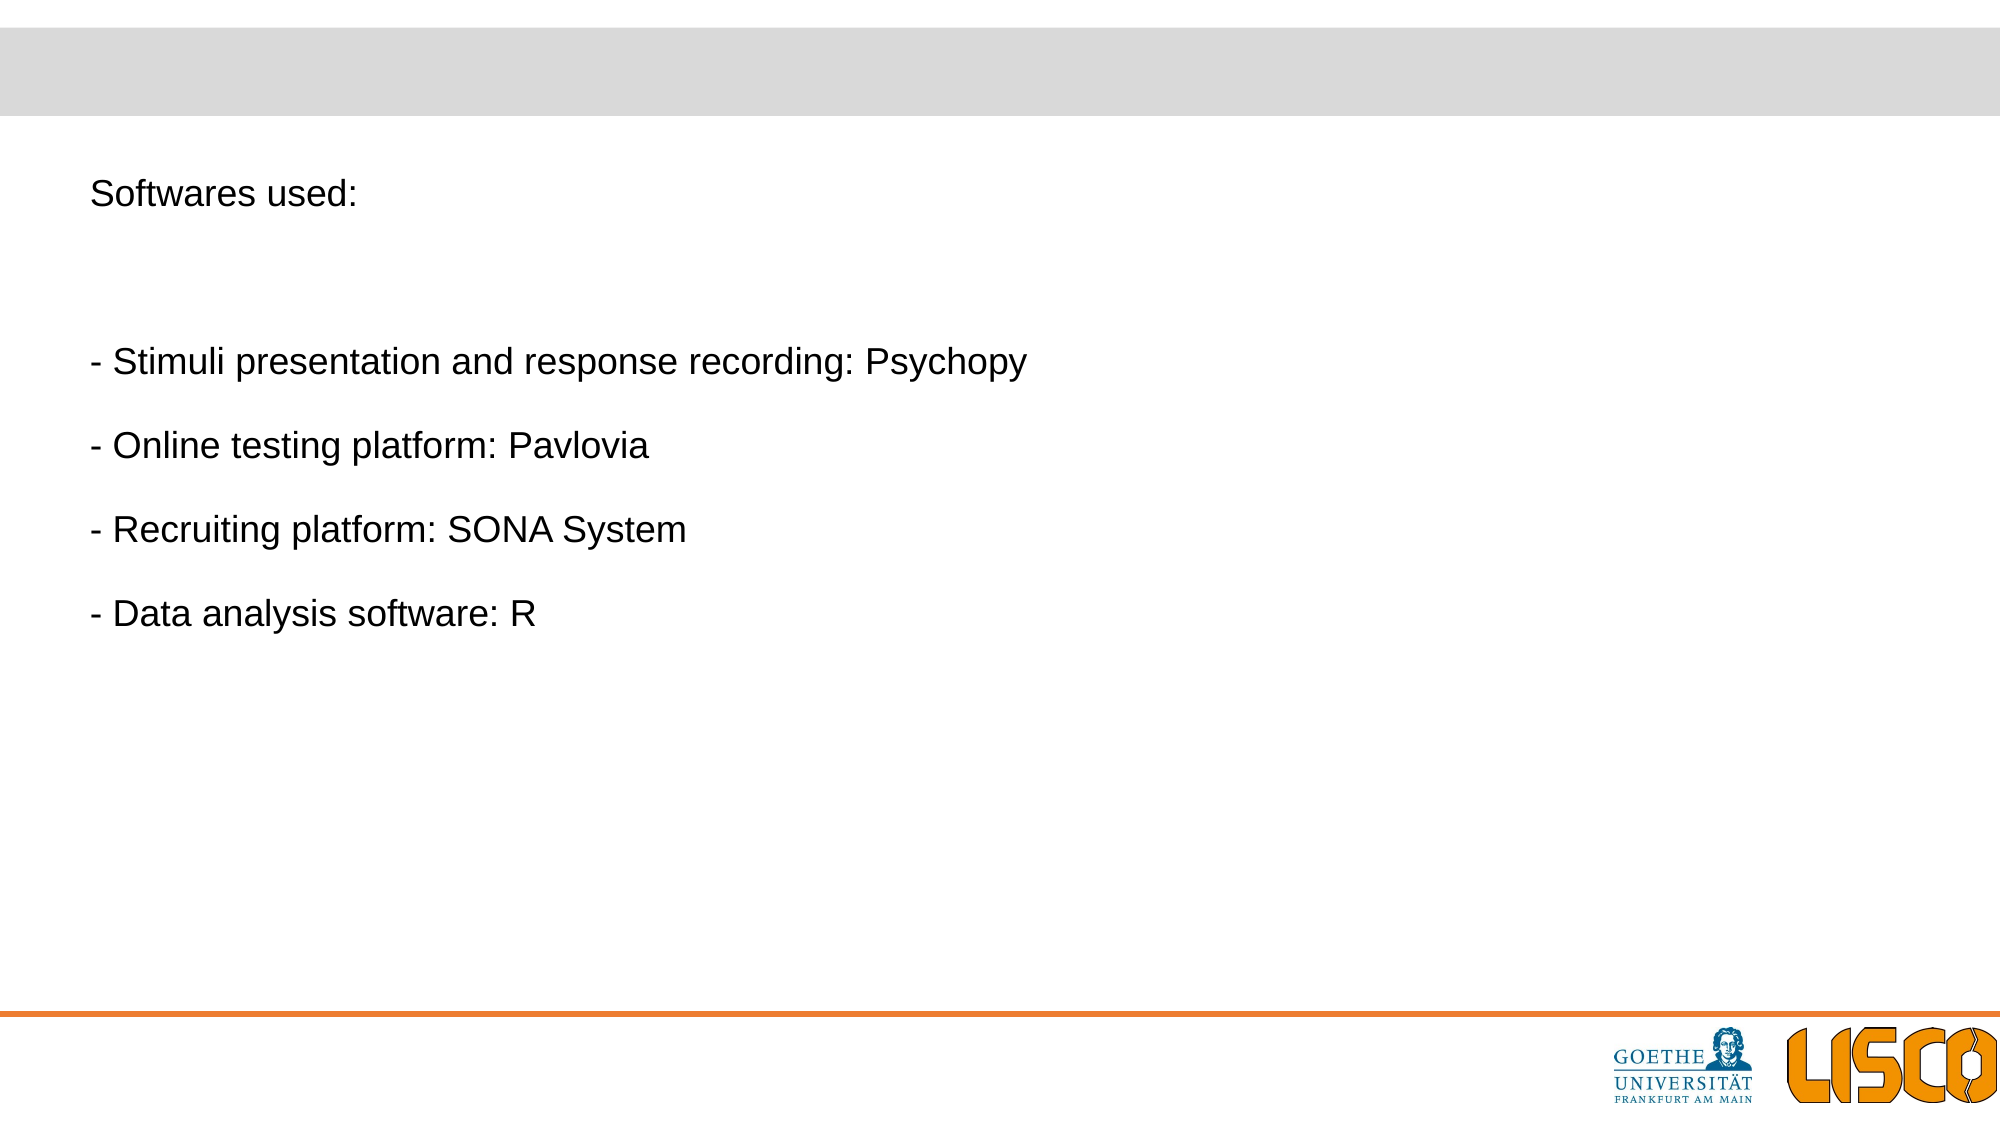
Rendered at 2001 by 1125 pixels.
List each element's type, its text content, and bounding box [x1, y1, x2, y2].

picture [1614, 1027, 1752, 1103]
picture [1733, 1027, 1752, 1067]
text_box [0, 27, 2000, 116]
text_box Softwares used: - Stimuli presentation and response recording: Psychopy - Online testing platform: Pavlovia - Recruiting platform: SONA System - Data analysis software: R [75, 164, 1411, 768]
picture [1787, 1027, 1997, 1103]
